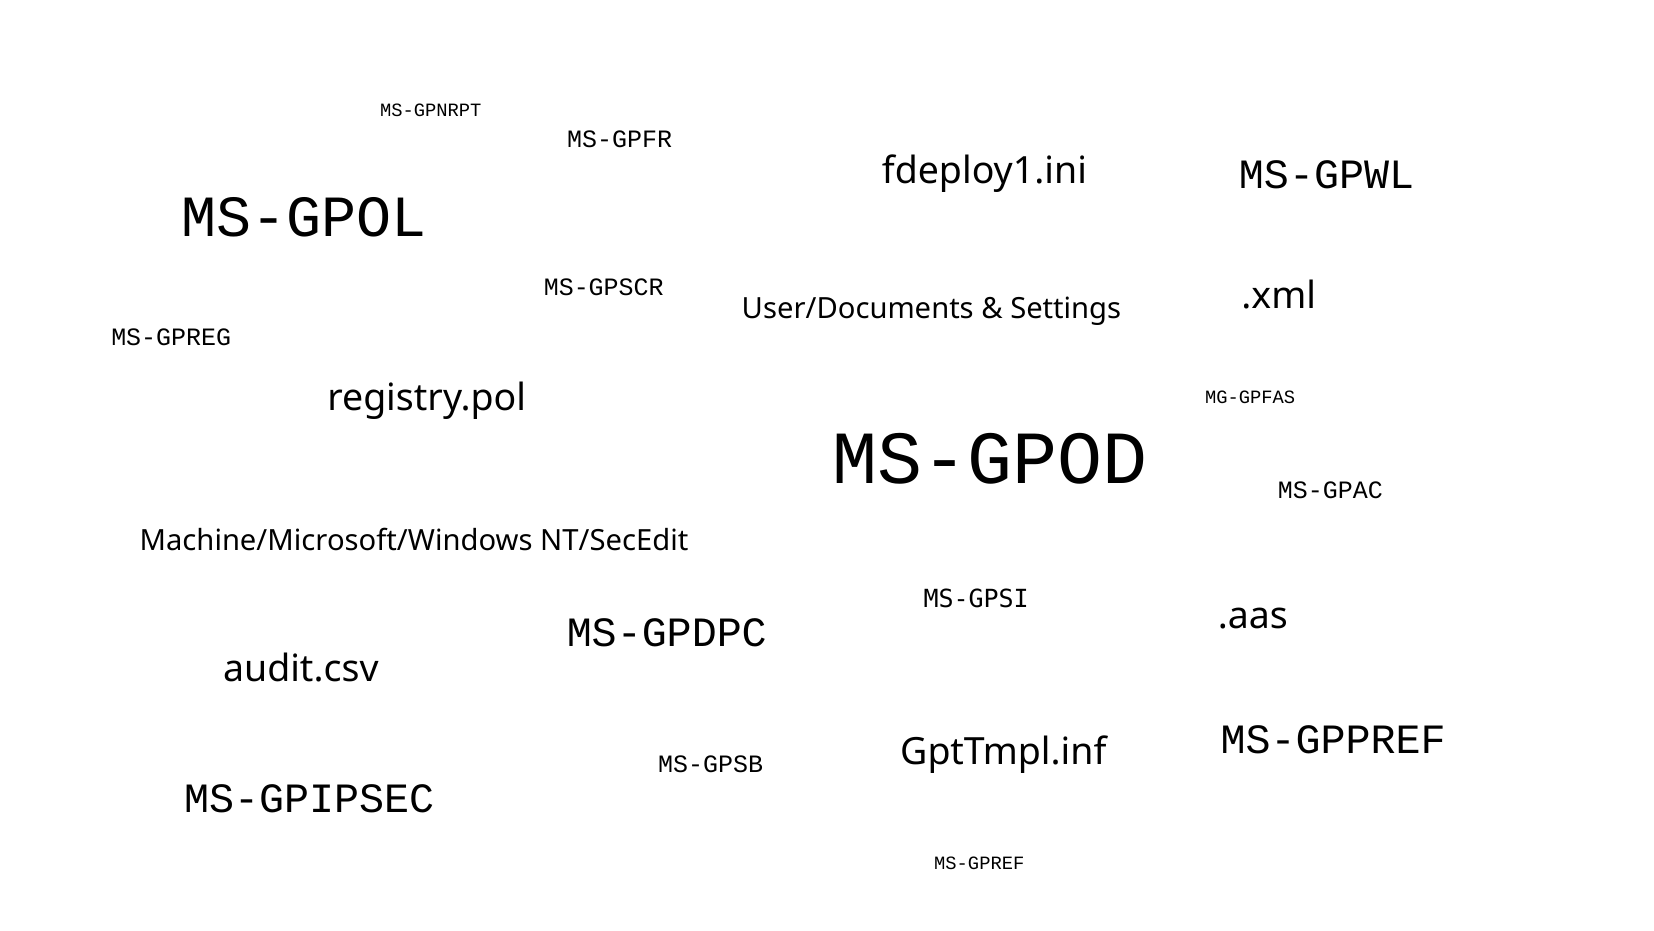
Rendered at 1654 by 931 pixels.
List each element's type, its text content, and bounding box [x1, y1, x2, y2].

text_box MS-GPFR [552, 119, 687, 163]
text_box MS-GPOL [166, 181, 442, 262]
text_box MS-GPOD [817, 413, 1163, 514]
text_box MS-GPSI [909, 576, 1044, 621]
text_box audit.csv [208, 636, 416, 697]
text_box MS-GPSB [643, 744, 779, 788]
text_box MG-GPFAS [1190, 380, 1310, 417]
text_box User/Documents & Settings [726, 282, 1162, 333]
text_box MS-GPDPC [552, 604, 782, 667]
text_box MS-GPREF [919, 846, 1040, 883]
text_box Machine/Microsoft/Windows NT/SecEdit [124, 514, 729, 564]
text_box MS-GPNRPT [365, 93, 497, 130]
text_box MS-GPSCR [528, 267, 679, 311]
text_box MS-GPAC [1263, 470, 1398, 514]
text_box .aas [1203, 584, 1311, 645]
text_box MS-GPREG [96, 317, 247, 361]
text_box MS-GPIPSEC [169, 770, 449, 833]
text_box MS-GPPREF [1205, 710, 1461, 774]
text_box GptTmpl.inf [885, 720, 1148, 780]
text_box fdeploy1.ini [867, 139, 1135, 200]
text_box .xml [1226, 264, 1338, 325]
text_box registry.pol [312, 365, 567, 426]
text_box MS-GPWL [1224, 145, 1429, 208]
